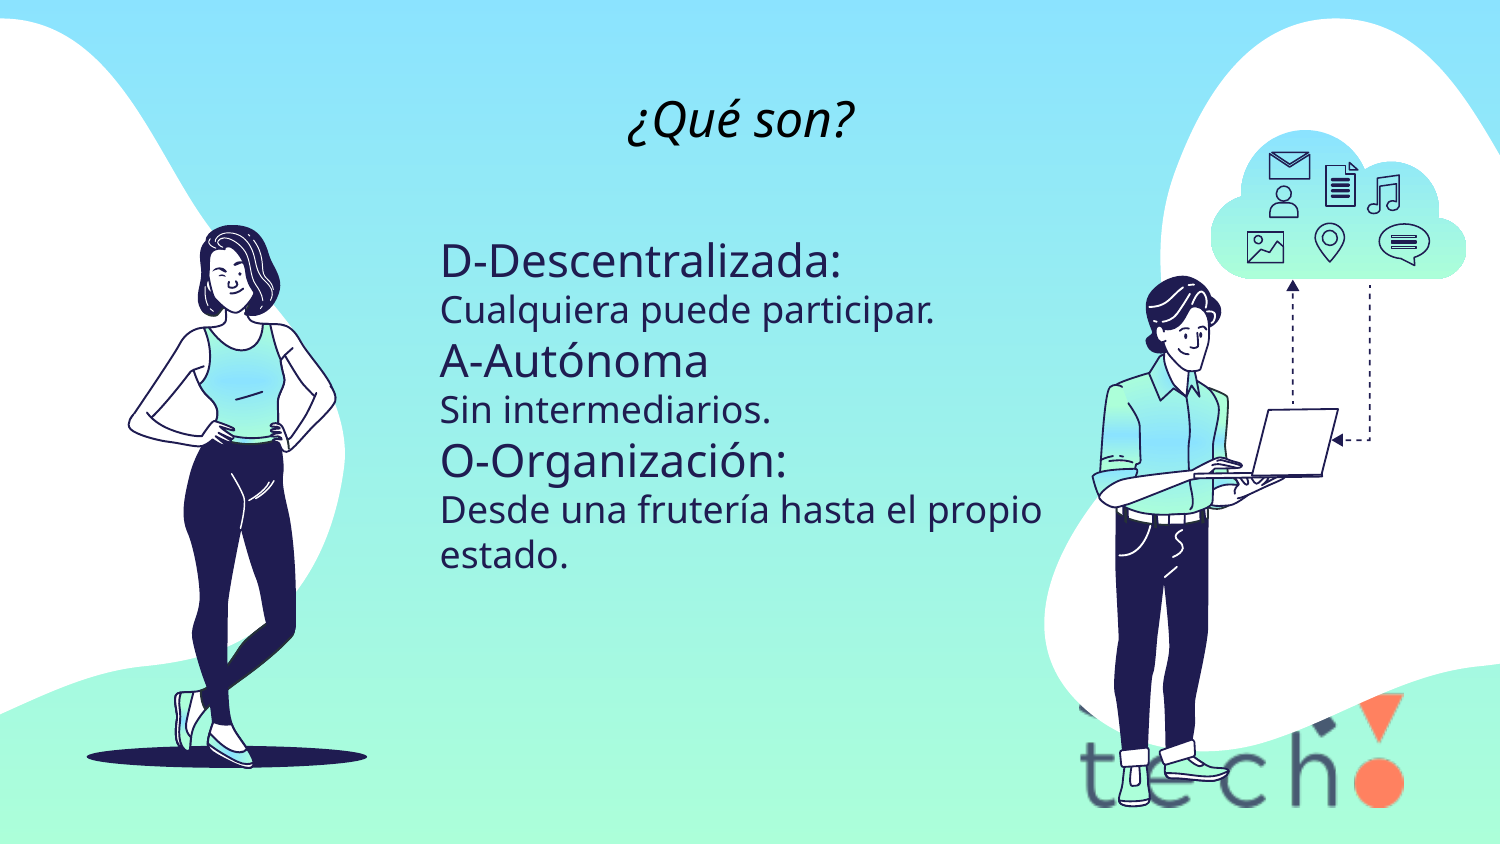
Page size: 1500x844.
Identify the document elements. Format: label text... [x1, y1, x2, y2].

picture [1079, 705, 1128, 808]
title D-Descentralizada: Cualquiera puede participar. A-Autónoma Sin intermediarios. O-Organización: Desde una frutería hasta el propio estado. [424, 210, 1076, 598]
text_box [1044, 18, 1500, 808]
text_box [0, 18, 368, 769]
text_box ¿Qué son? [614, 72, 886, 168]
picture [1138, 686, 1404, 808]
